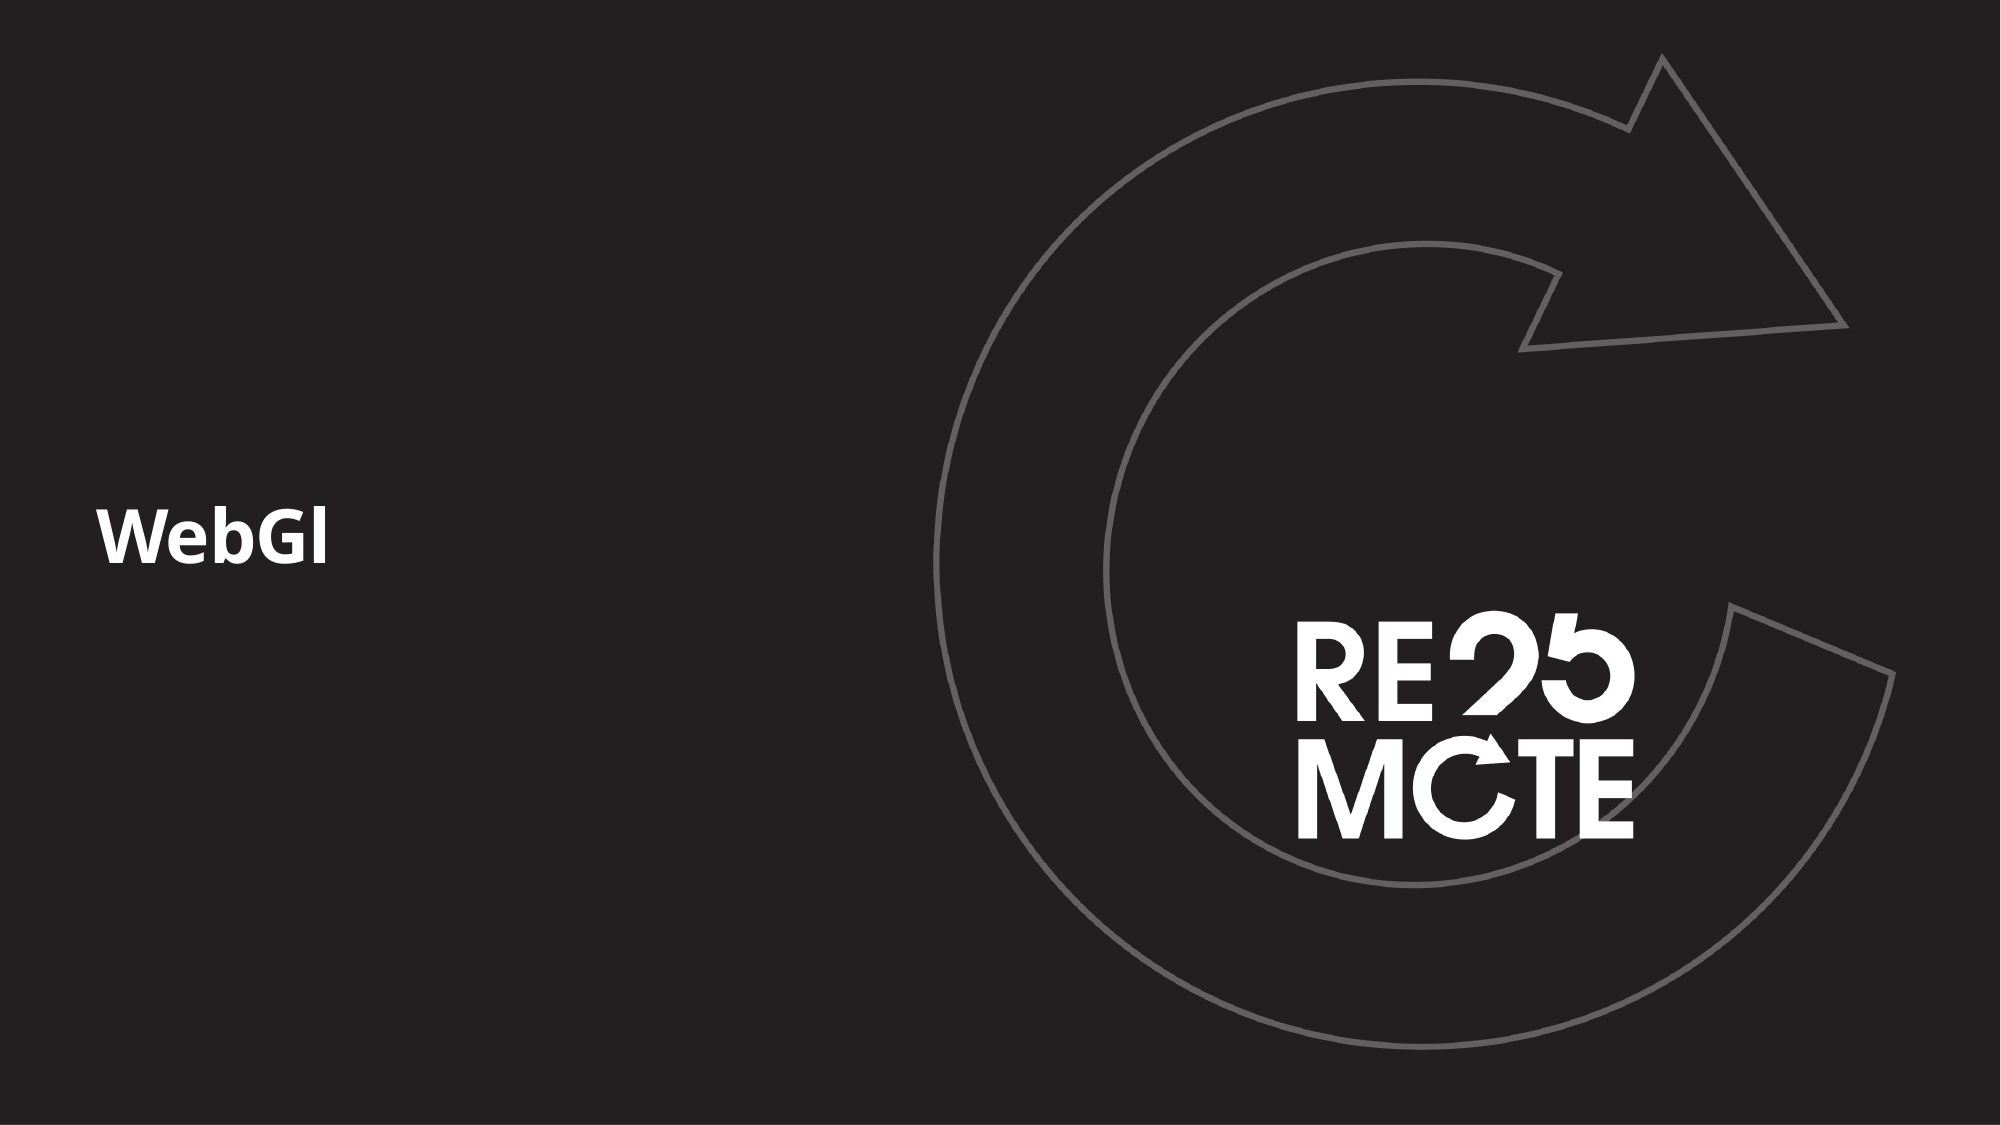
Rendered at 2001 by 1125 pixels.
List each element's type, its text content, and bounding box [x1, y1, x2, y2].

title WebGl [96, 498, 1597, 580]
